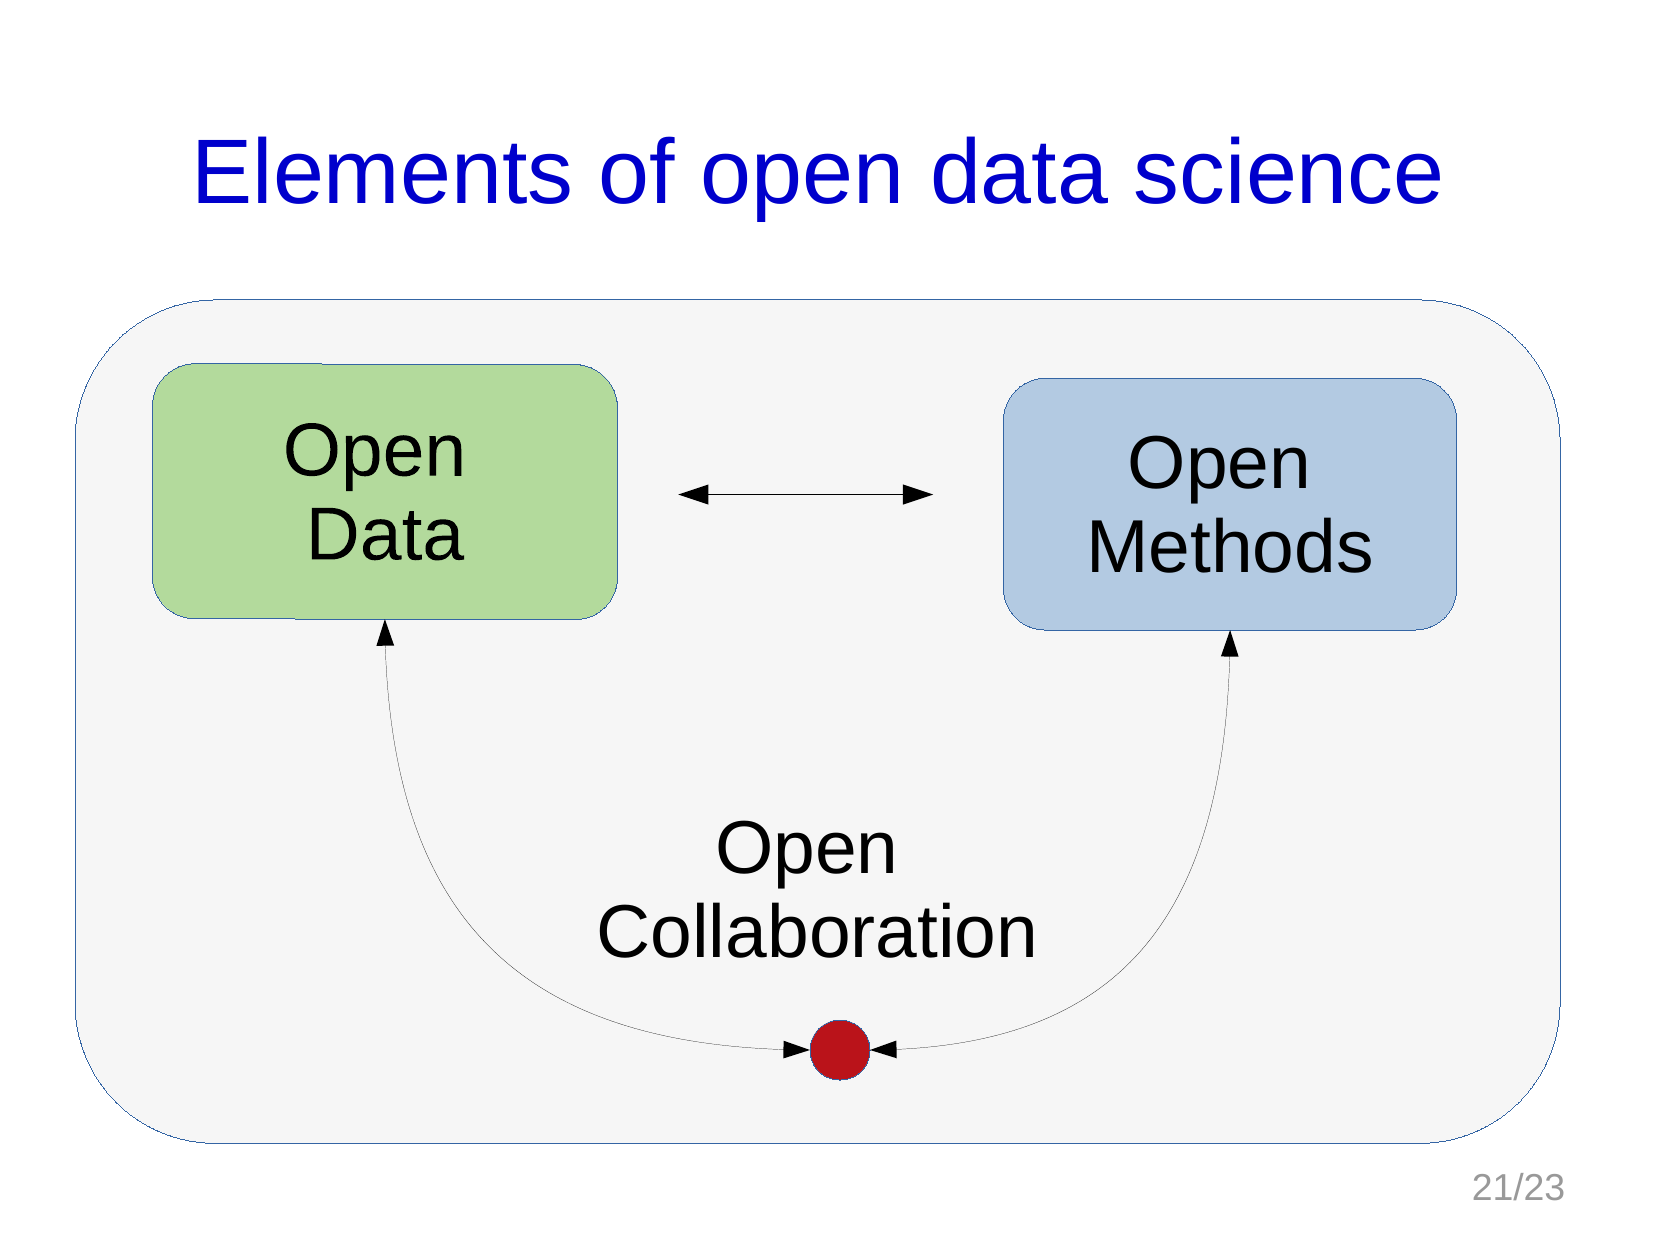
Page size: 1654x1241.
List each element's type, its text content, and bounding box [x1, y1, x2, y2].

text_box Open Collaboration [75, 299, 1561, 1144]
text_box [810, 1020, 870, 1081]
text_box Open Methods [1003, 378, 1457, 631]
title Elements of open data science [75, 93, 1564, 252]
text_box Open Data [152, 363, 618, 620]
text_box <number>/23 [1457, 1158, 1654, 1230]
